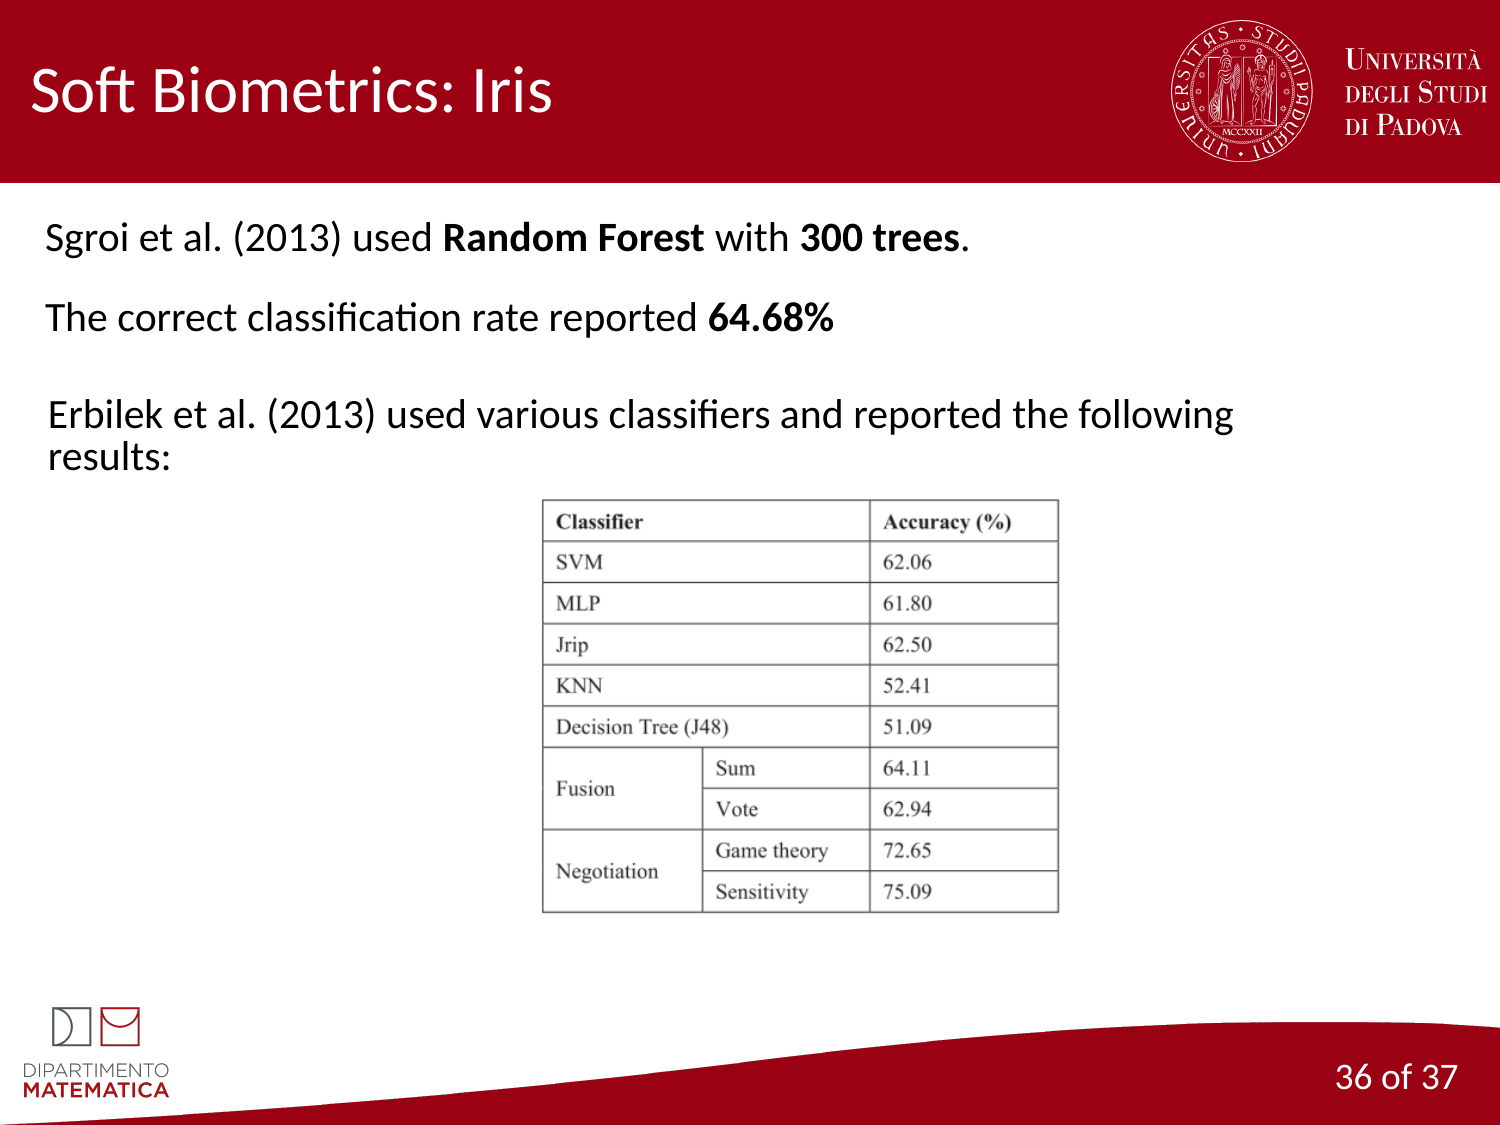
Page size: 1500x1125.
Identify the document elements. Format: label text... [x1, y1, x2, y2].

slide_number 36 of 37 [1136, 1044, 1474, 1104]
text_box Erbilek et al. (2013) used various classifiers and reported the following results: [33, 389, 1369, 531]
title Soft Biometrics: Iris [0, 0, 1159, 183]
picture [528, 531, 1070, 924]
text_box Sgroi et al. (2013) used Random Forest with 300 trees. The correct classification rate reported 64.68% [30, 213, 1231, 397]
picture [0, 1007, 1500, 1125]
picture [1171, 20, 1487, 162]
